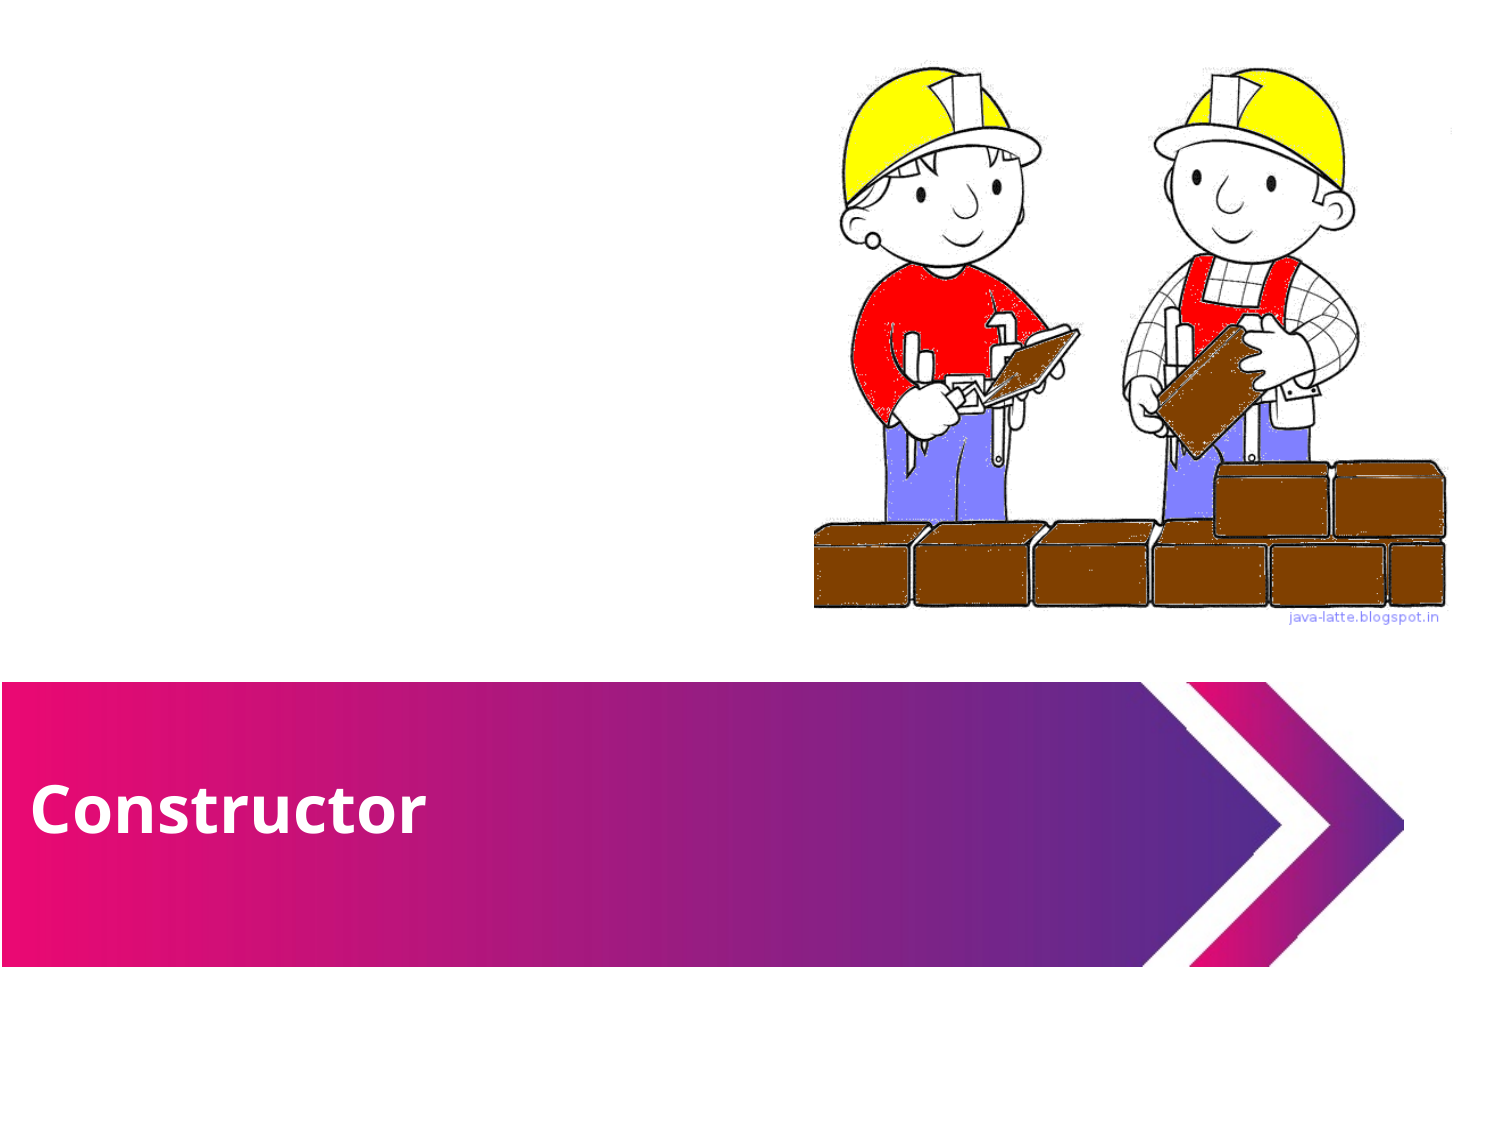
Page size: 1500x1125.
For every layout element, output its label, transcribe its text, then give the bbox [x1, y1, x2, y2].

text_box Constructor [15, 758, 1155, 890]
picture [2, 682, 1404, 967]
picture [814, 28, 1453, 626]
